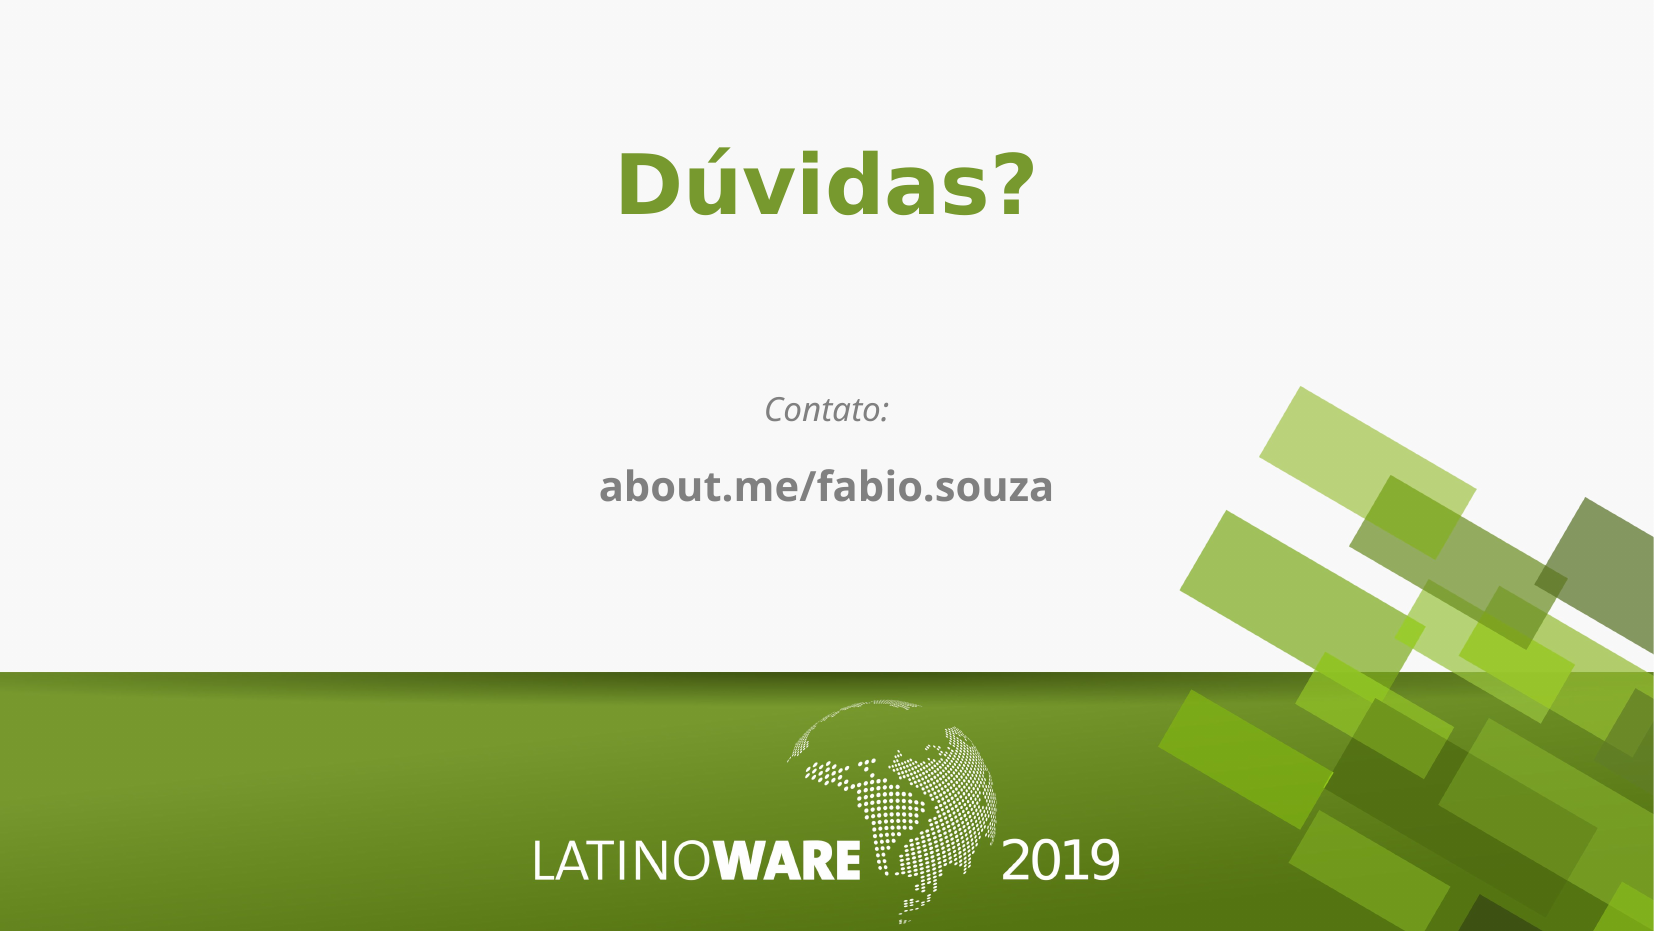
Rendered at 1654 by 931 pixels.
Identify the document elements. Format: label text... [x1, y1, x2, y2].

text_box Contato: [478, 378, 1176, 448]
text_box Dúvidas? [94, 129, 1560, 305]
text_box about.me/fabio.souza [478, 448, 1176, 560]
picture [0, 0, 1654, 931]
